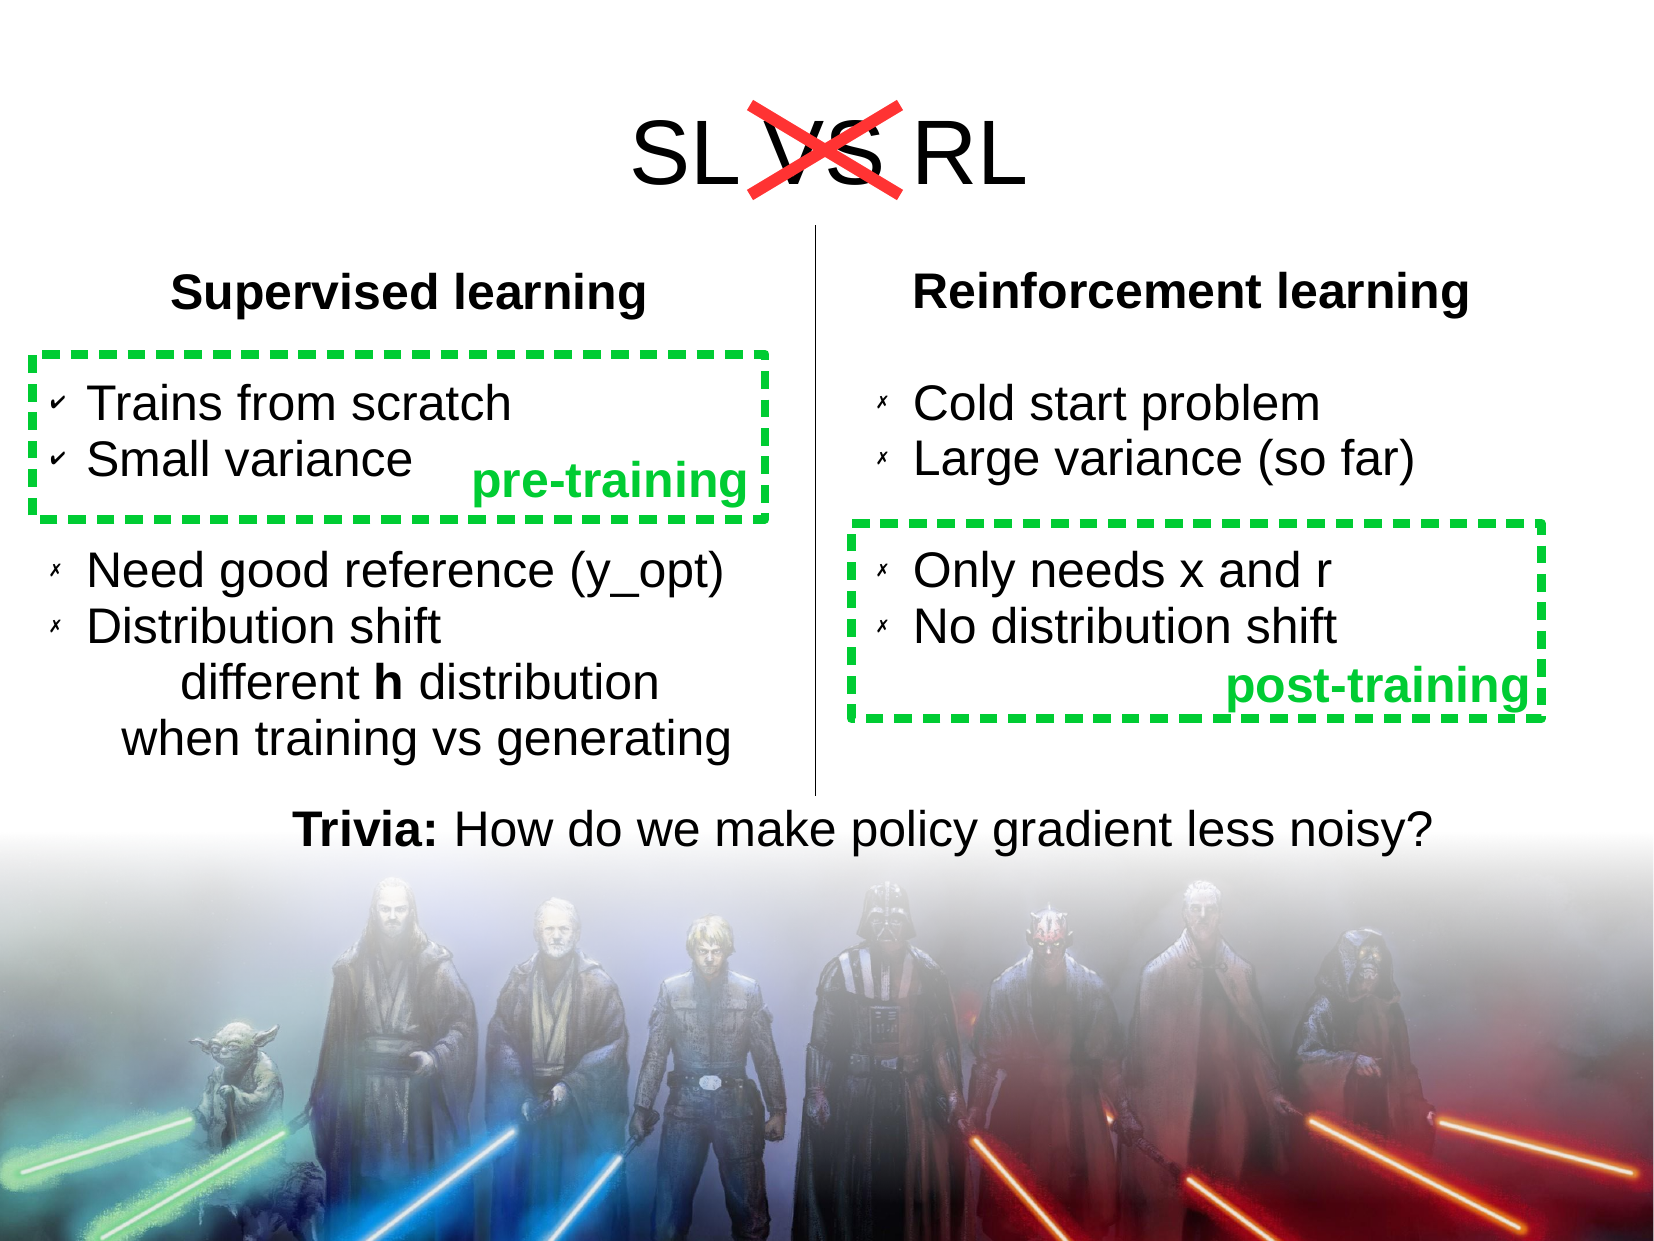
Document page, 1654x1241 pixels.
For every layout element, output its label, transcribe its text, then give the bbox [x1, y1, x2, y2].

picture [0, 830, 1654, 1241]
text_box [851, 523, 1210, 719]
title SL VS RL [23, 49, 1636, 257]
text_box pre-training [456, 445, 765, 517]
text_box Reinforcement learning Cold start problem Large variance (so far) Only needs x and r No distribution shift [862, 255, 1654, 665]
text_box Trivia: How do we make policy gradient less noisy? [277, 793, 1579, 865]
text_box Supervised learning Trains from scratch Small variance Need good reference (y_opt) Distribution shift different h distribution when training vs generating [35, 256, 816, 835]
text_box post-training [1210, 665, 1546, 722]
